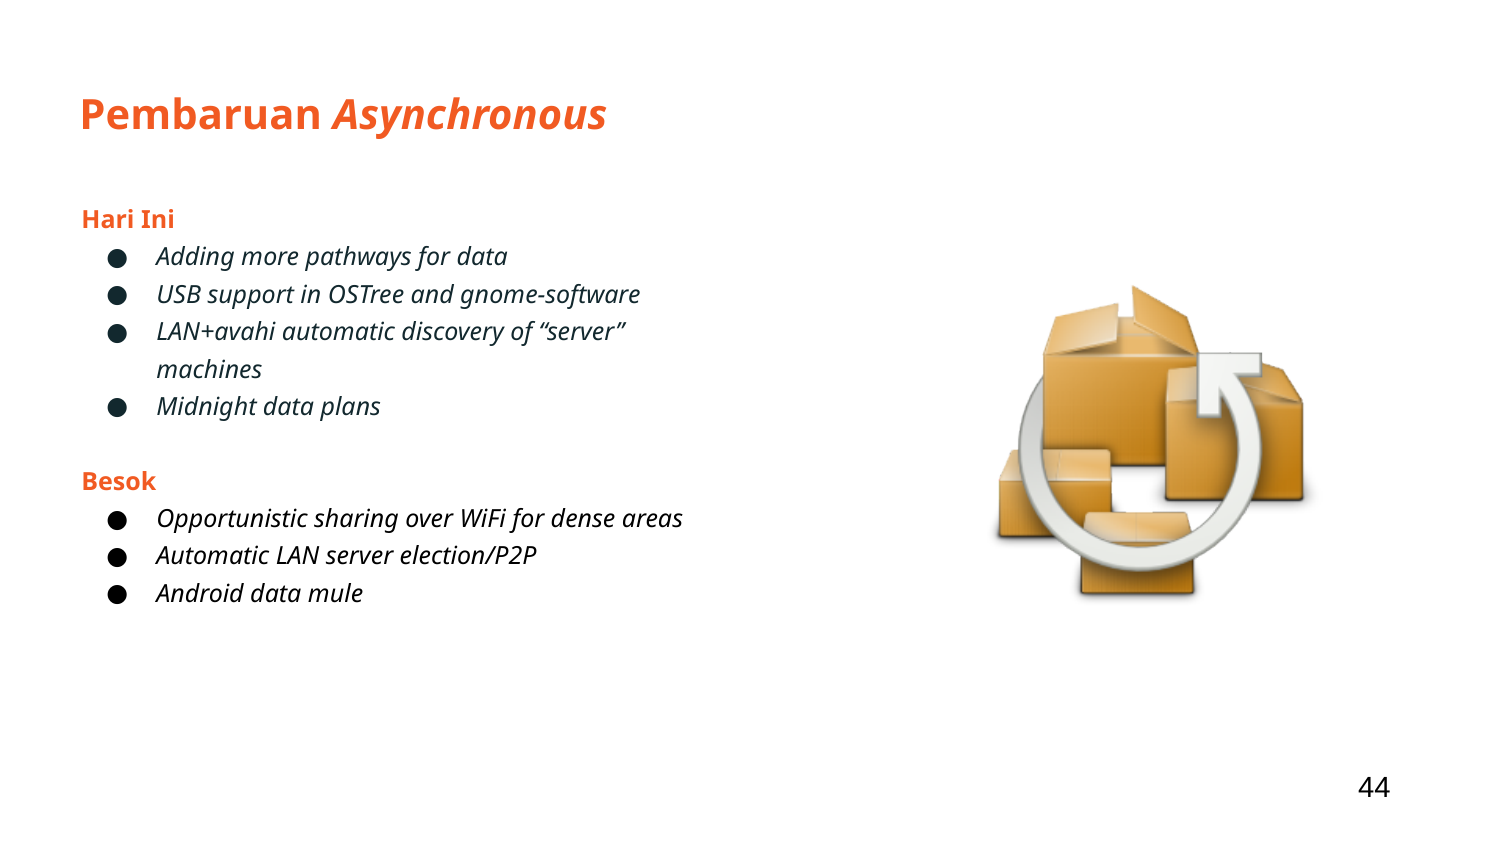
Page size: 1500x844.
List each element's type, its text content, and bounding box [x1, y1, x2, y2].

title Pembaruan Asynchronous [64, 72, 836, 167]
list Hari Ini Adding more pathways for data USB support in OSTree and gnome-software LAN+avahi automatic discovery of “server” machines Midnight data plans Besok Opportunistic sharing over WiFi for dense areas Automatic LAN server election/P2P Android data mule [66, 181, 722, 742]
slide_number <number> [1343, 753, 1434, 818]
picture [943, 221, 1344, 622]
